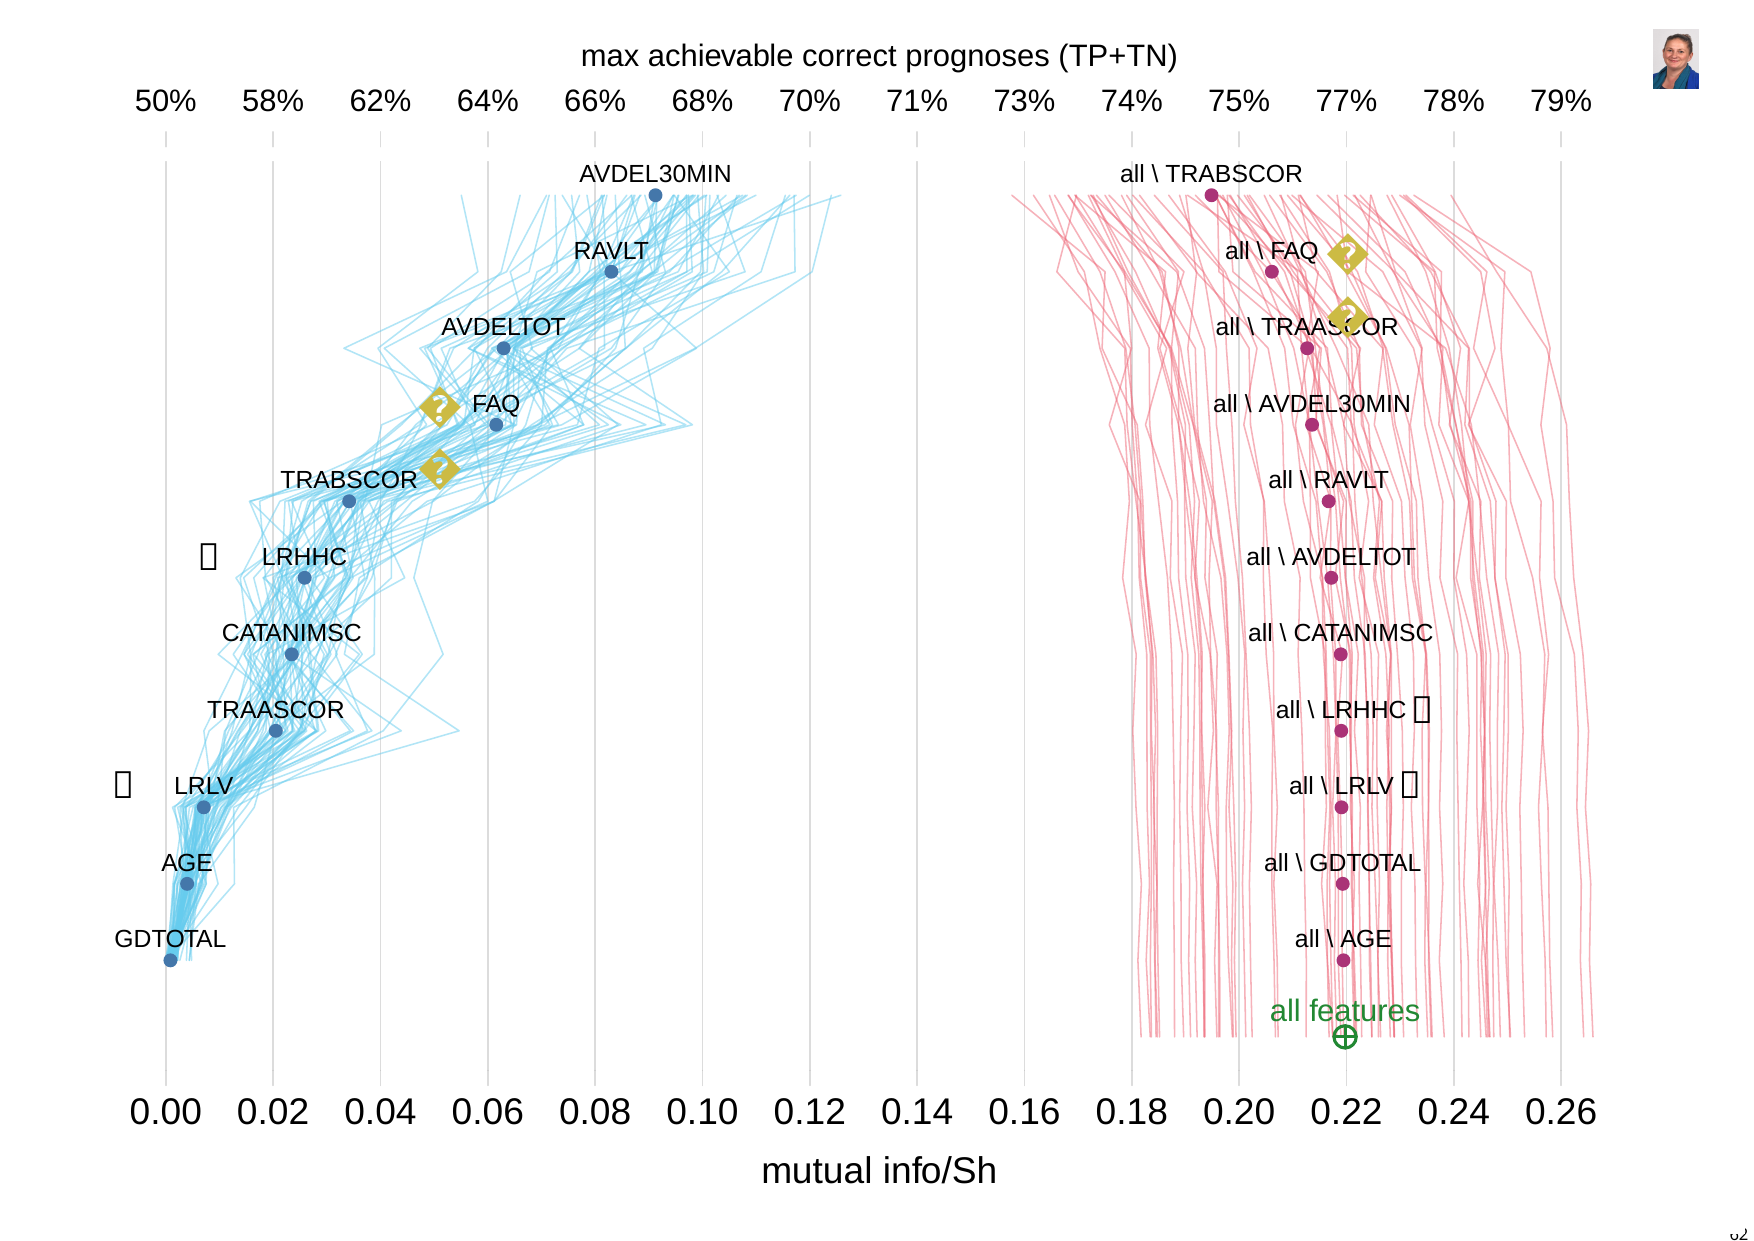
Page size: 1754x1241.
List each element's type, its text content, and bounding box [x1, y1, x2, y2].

text_box 🧠 [1383, 751, 1465, 817]
text_box 👪 [402, 364, 478, 441]
text_box 🧠 [97, 750, 179, 816]
text_box 🧠 [1396, 676, 1478, 742]
text_box 🧠 [182, 522, 264, 588]
picture [9, 6, 1745, 1235]
text_box 👪 [1310, 212, 1386, 288]
